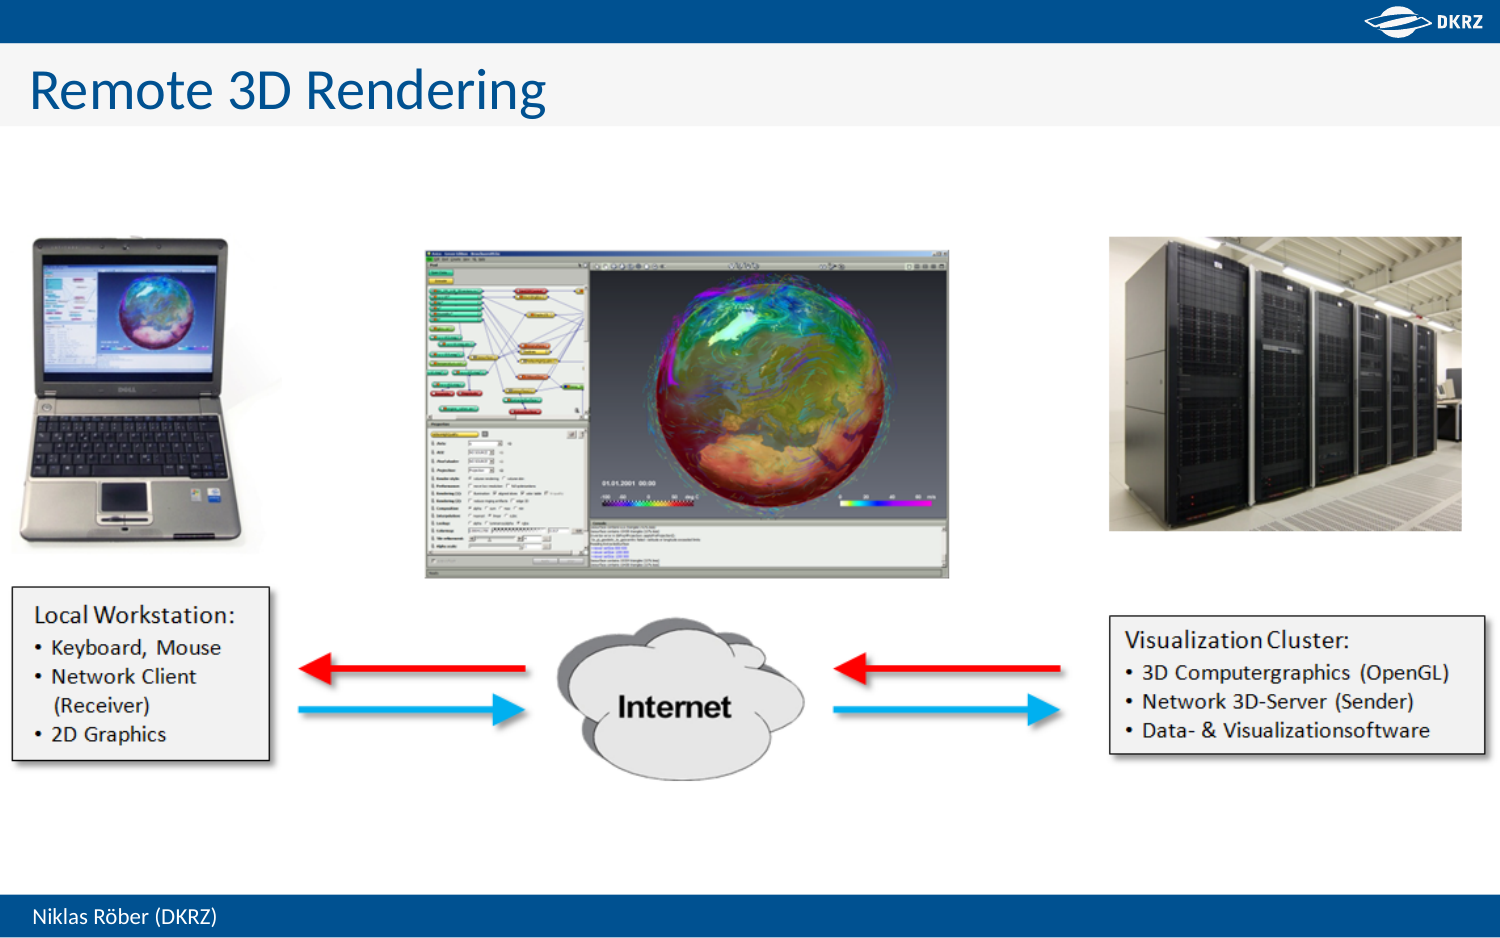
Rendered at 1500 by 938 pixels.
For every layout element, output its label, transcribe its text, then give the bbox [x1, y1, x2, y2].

picture [0, 208, 1500, 785]
title Remote 3D Rendering [0, 43, 1500, 127]
